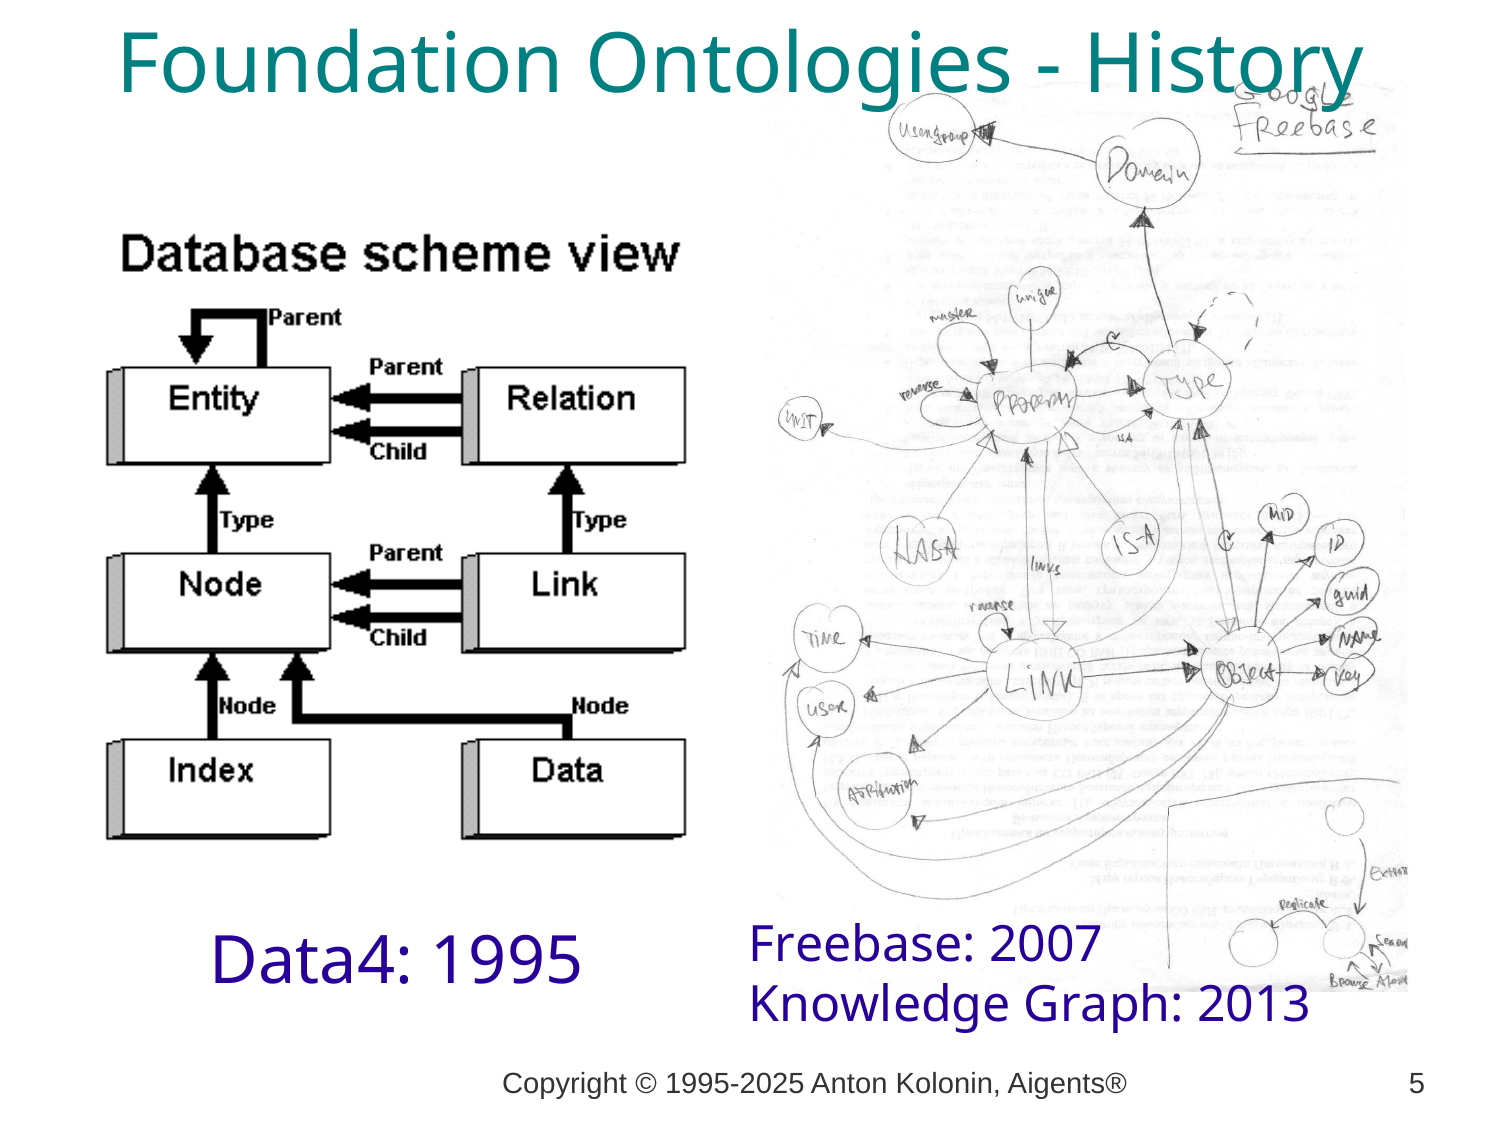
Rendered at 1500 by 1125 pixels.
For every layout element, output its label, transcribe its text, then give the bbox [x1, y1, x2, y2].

text_box Data4: 1995 [194, 909, 589, 1005]
text_box Freebase: 2007 Knowledge Graph: 2013 [733, 904, 1328, 1040]
text_box Foundation Ontologies - History [0, 0, 1500, 119]
picture [82, 119, 1413, 999]
